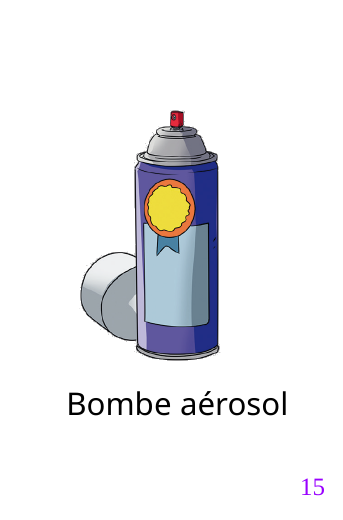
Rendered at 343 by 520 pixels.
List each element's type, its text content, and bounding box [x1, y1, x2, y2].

picture [39, 103, 302, 366]
text_box Bombe aérosol [51, 374, 311, 463]
